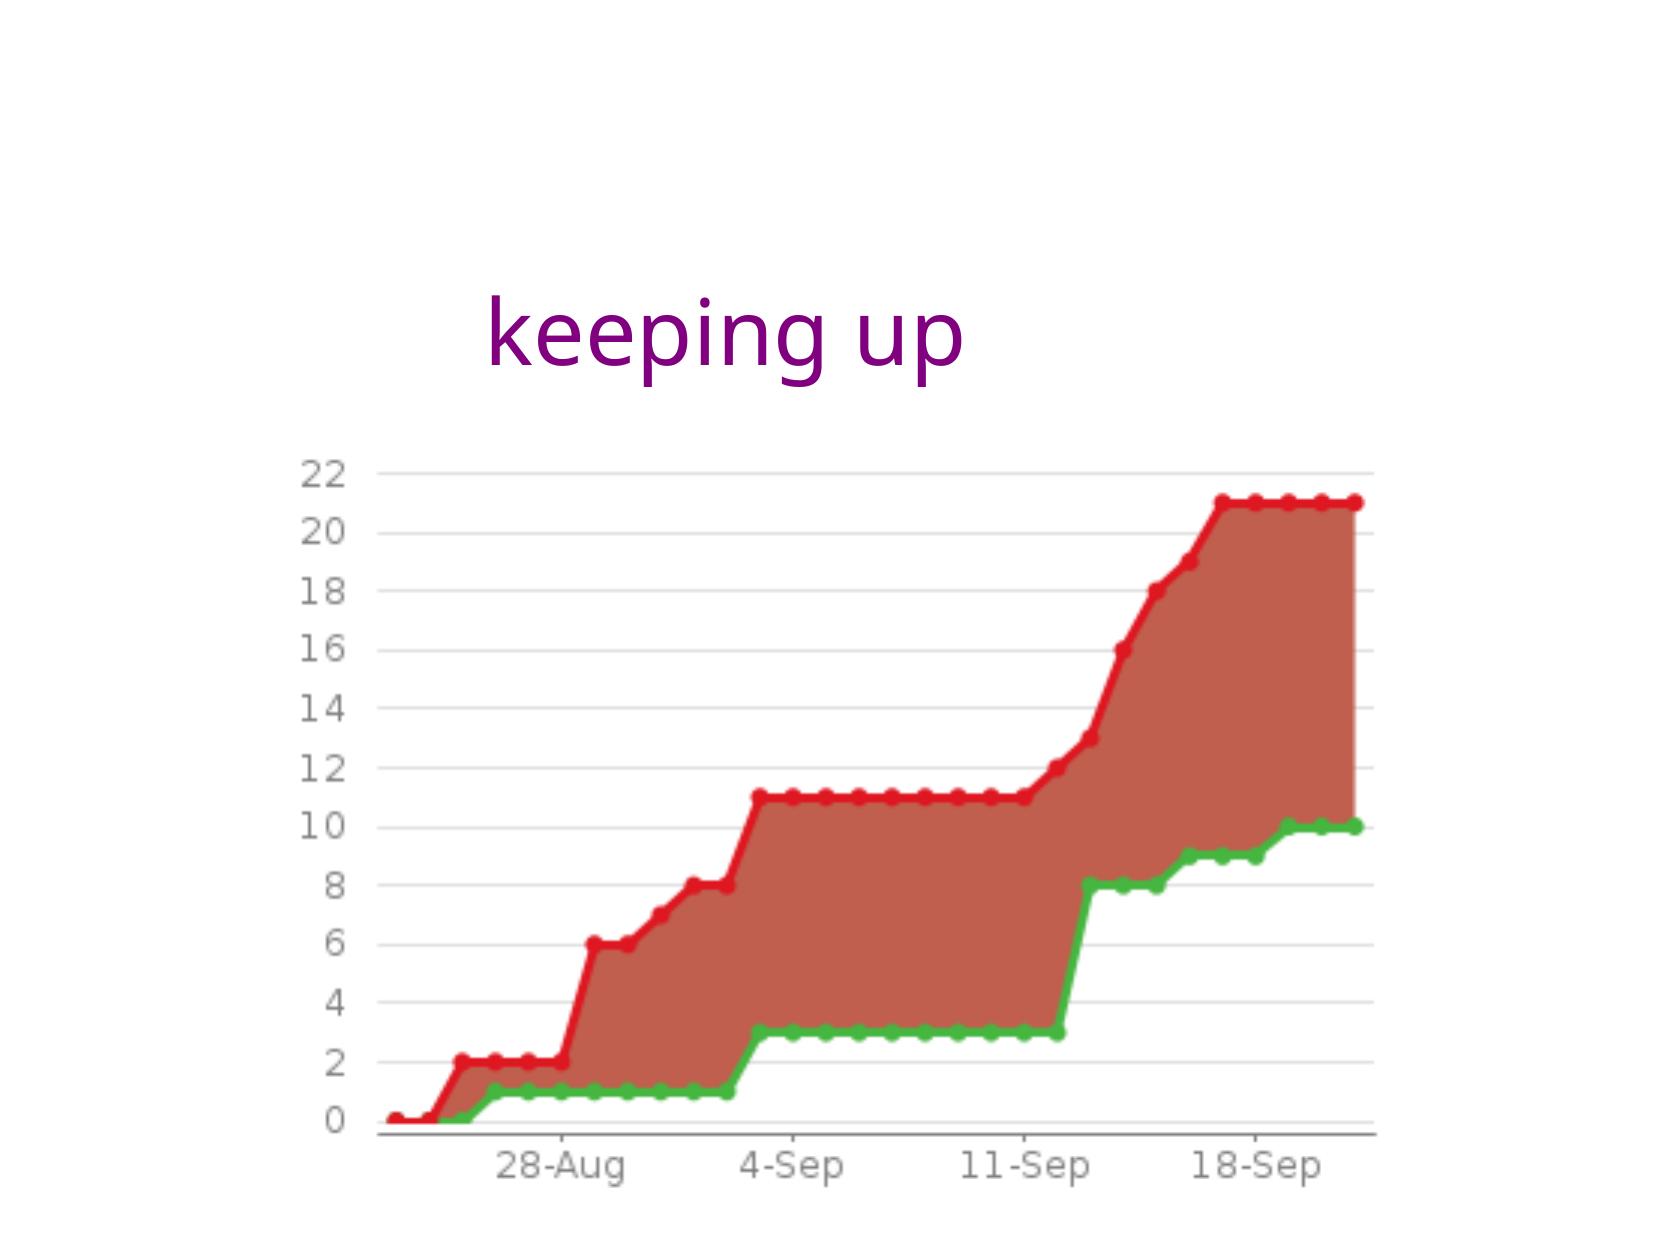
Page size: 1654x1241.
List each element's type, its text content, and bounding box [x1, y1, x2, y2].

picture [270, 449, 1411, 1201]
subtitle keeping up [0, 0, 1471, 811]
